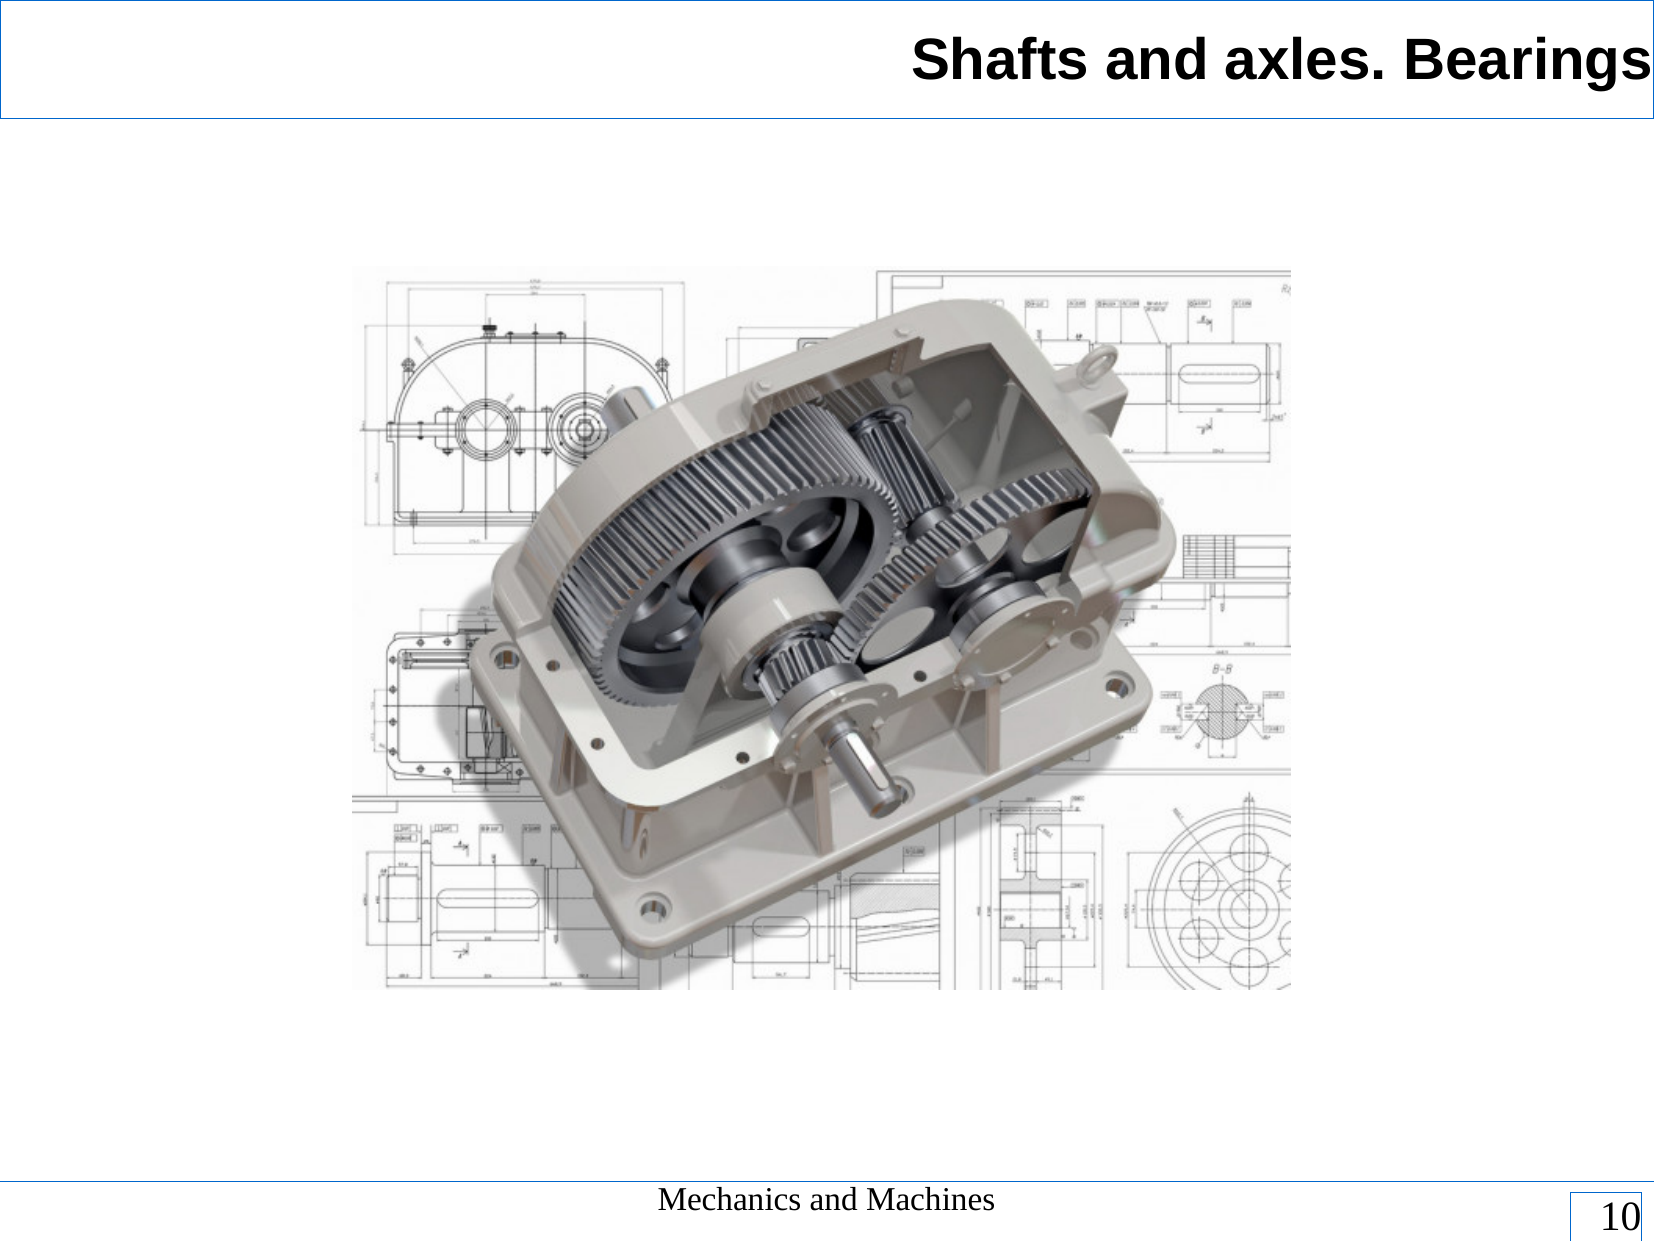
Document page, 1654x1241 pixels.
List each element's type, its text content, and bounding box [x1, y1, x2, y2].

title Shafts and axles. Bearings [0, 0, 1654, 119]
picture [352, 266, 1291, 991]
